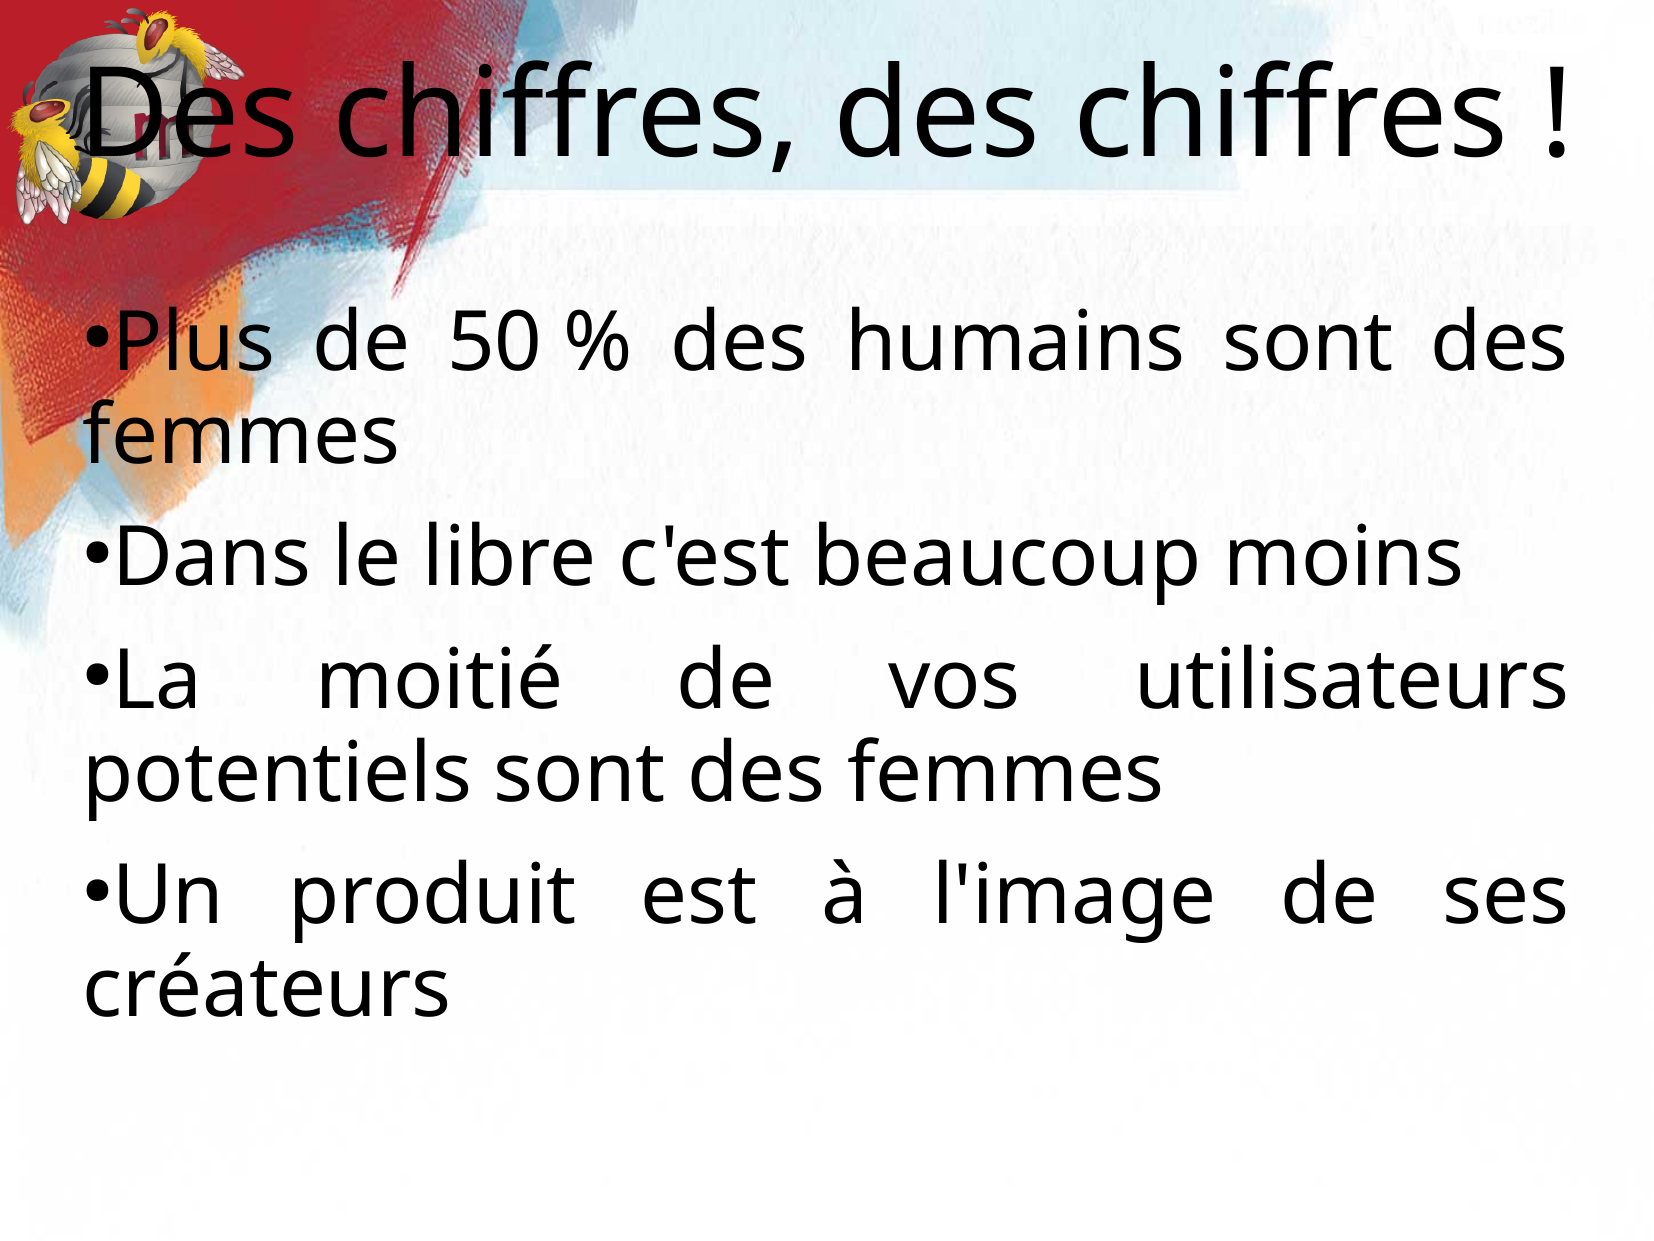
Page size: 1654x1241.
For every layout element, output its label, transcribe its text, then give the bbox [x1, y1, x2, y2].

picture [0, 0, 1654, 1241]
list Plus de 50 % des humains sont des femmes Dans le libre c'est beaucoup moins La moitié de vos utilisateurs potentiels sont des femmes Un produit est à l'image de ses créateurs [82, 290, 1571, 1010]
title Des chiffres, des chiffres ! [45, 32, 1609, 188]
